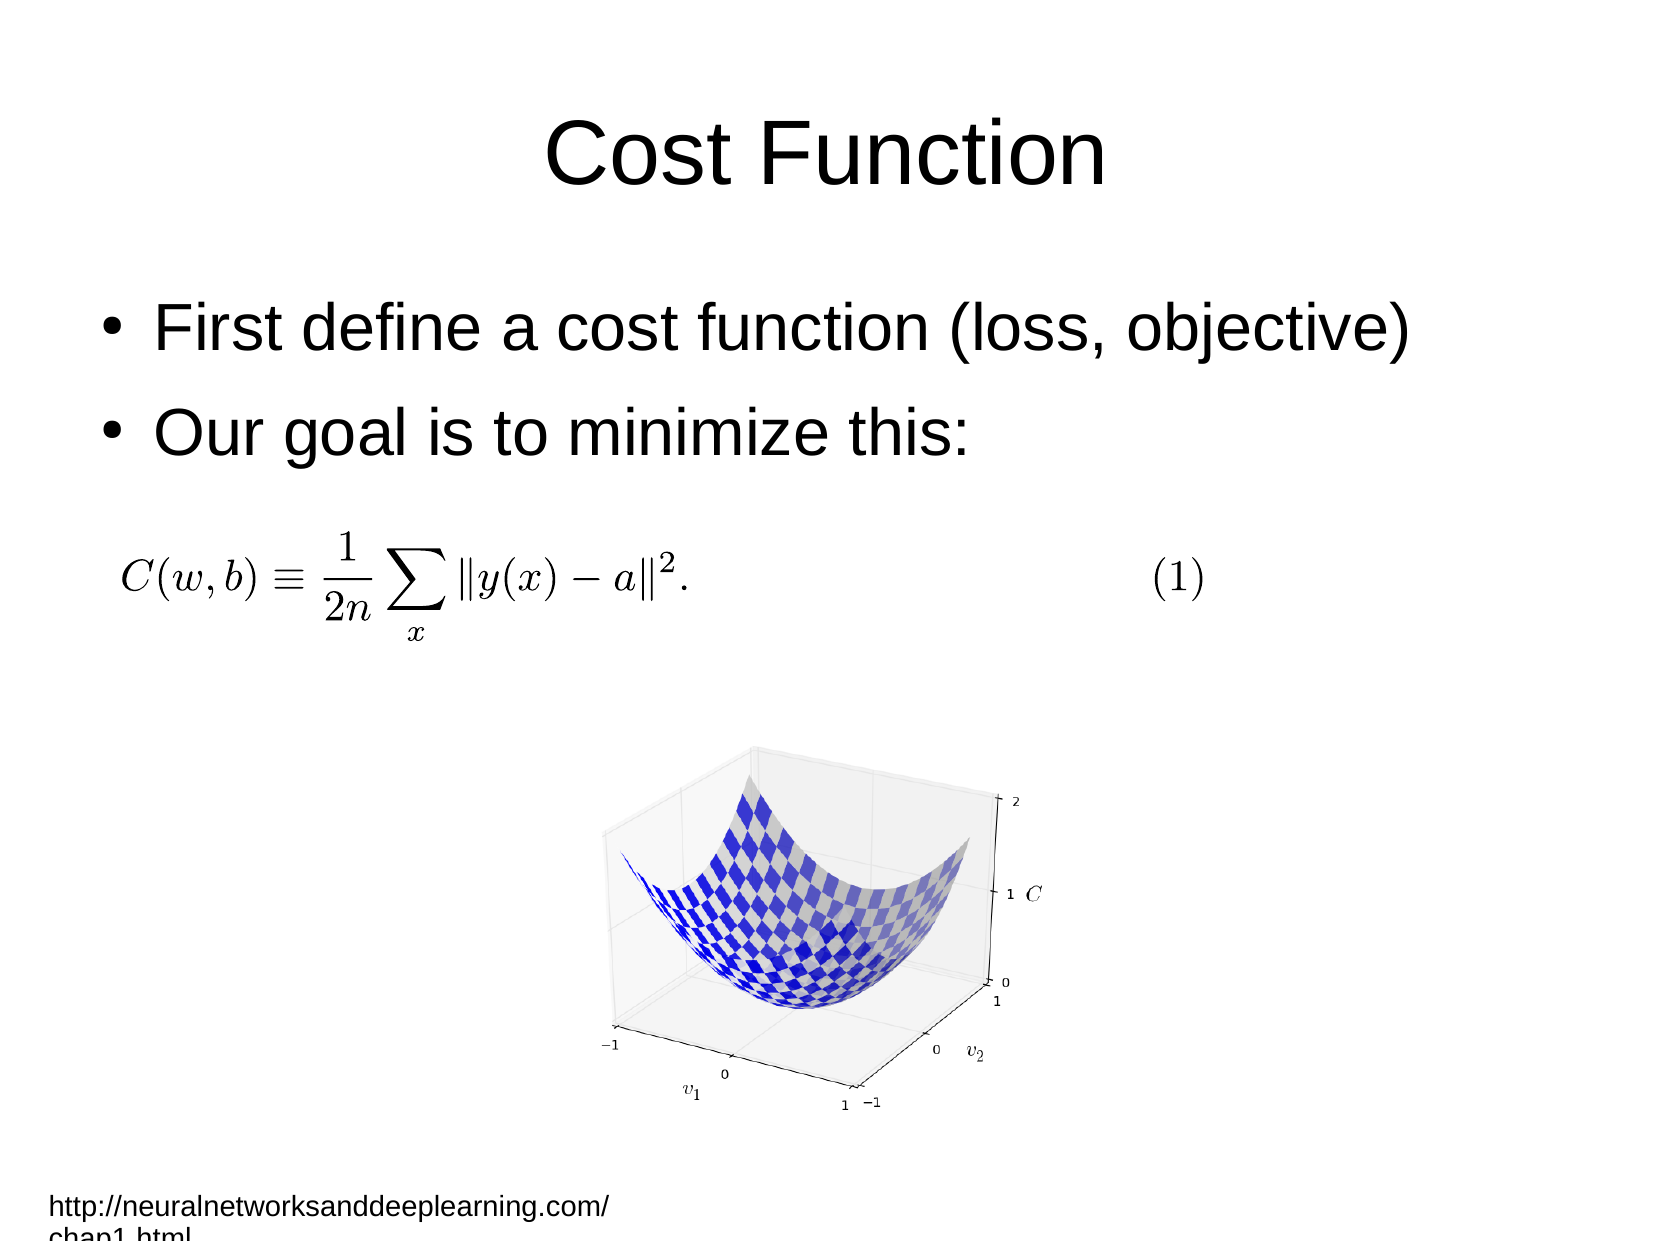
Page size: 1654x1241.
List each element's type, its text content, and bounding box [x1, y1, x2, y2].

title Cost Function [82, 49, 1571, 257]
text_box http://neuralnetworksanddeeplearning.com/chap1.html [33, 1182, 766, 1241]
text_box [120, 531, 1207, 642]
list First define a cost function (loss, objective) Our goal is to minimize this: [82, 290, 1571, 496]
picture [465, 672, 1111, 1160]
